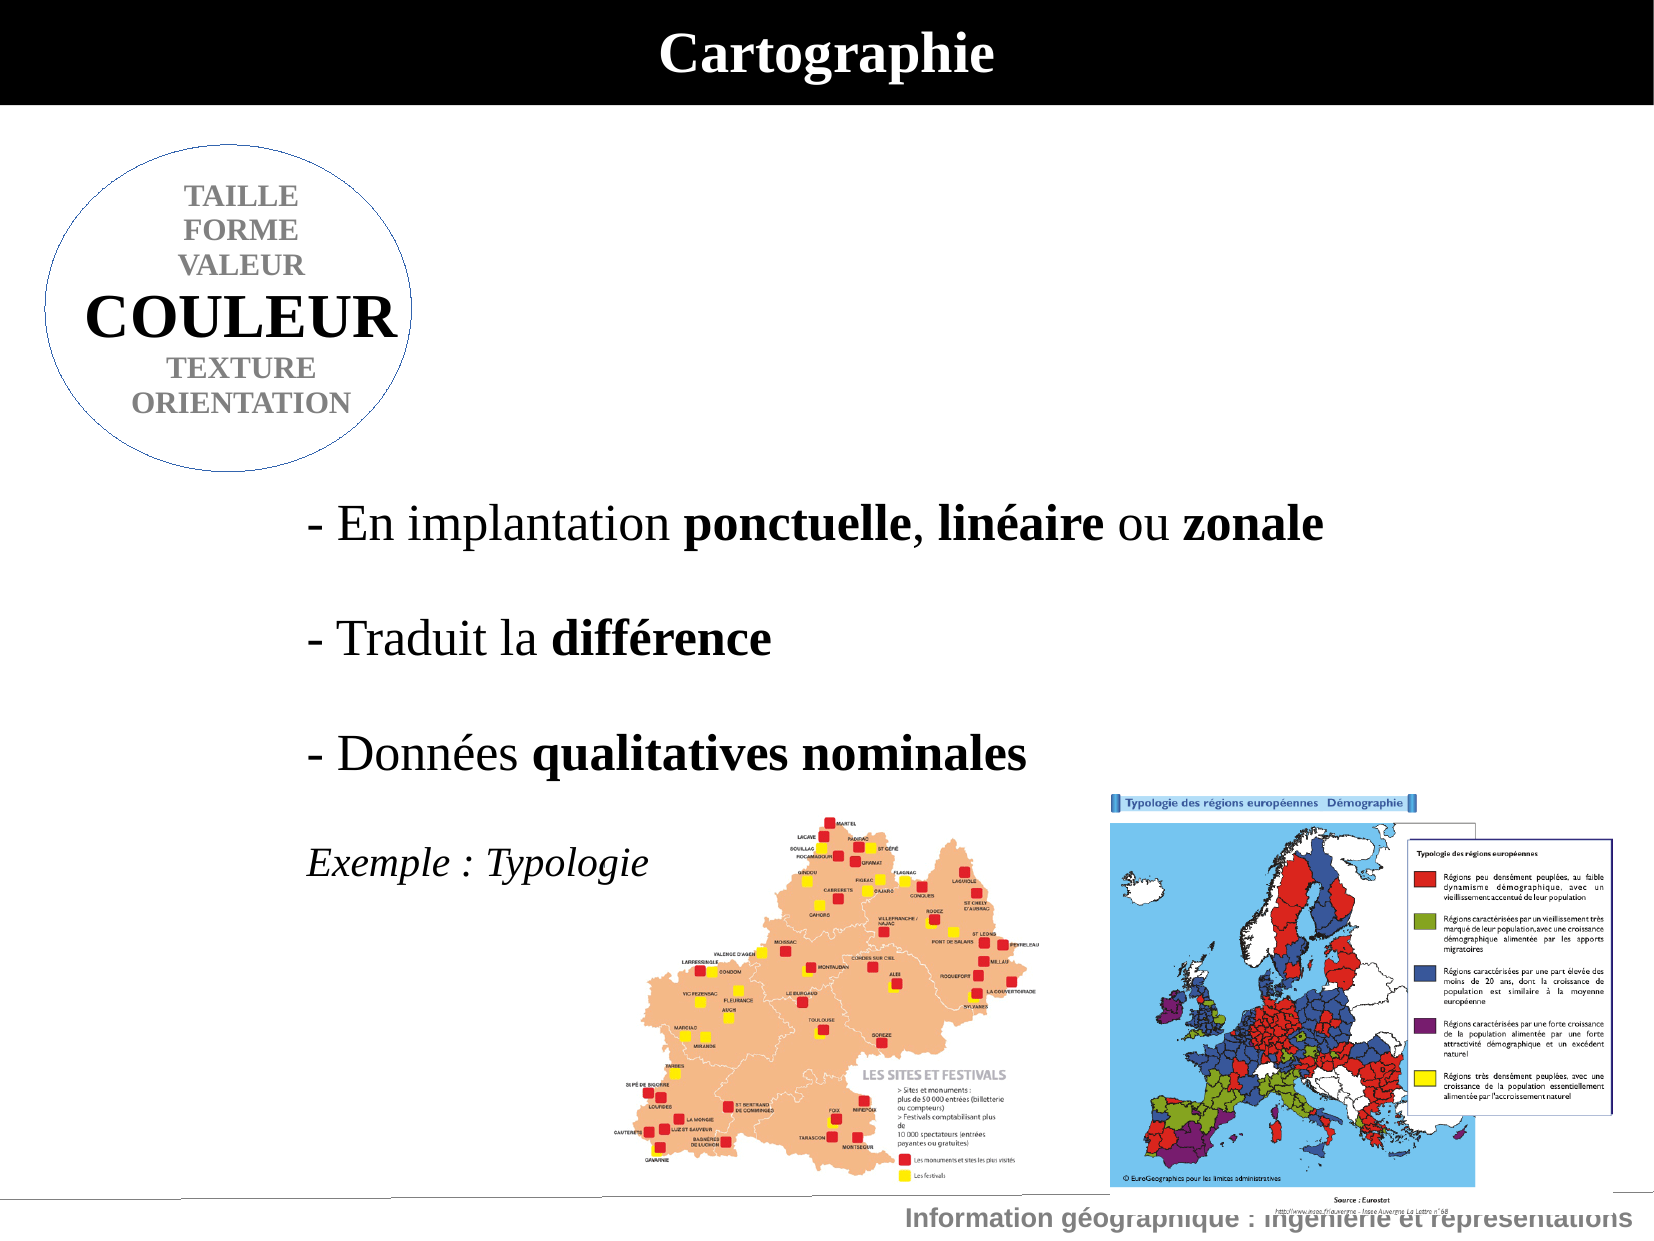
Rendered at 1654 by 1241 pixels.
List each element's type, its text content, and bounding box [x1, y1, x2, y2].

picture [1110, 794, 1613, 1216]
text_box - En implantation ponctuelle, linéaire ou zonale - Traduit la différence - Données qualitatives nominales Exemple : Typologie [291, 487, 1339, 902]
text_box TAILLE FORME VALEUR COULEUR TEXTURE ORIENTATION [60, 136, 423, 472]
picture [586, 902, 1046, 1186]
title Cartographie [0, 0, 1654, 106]
